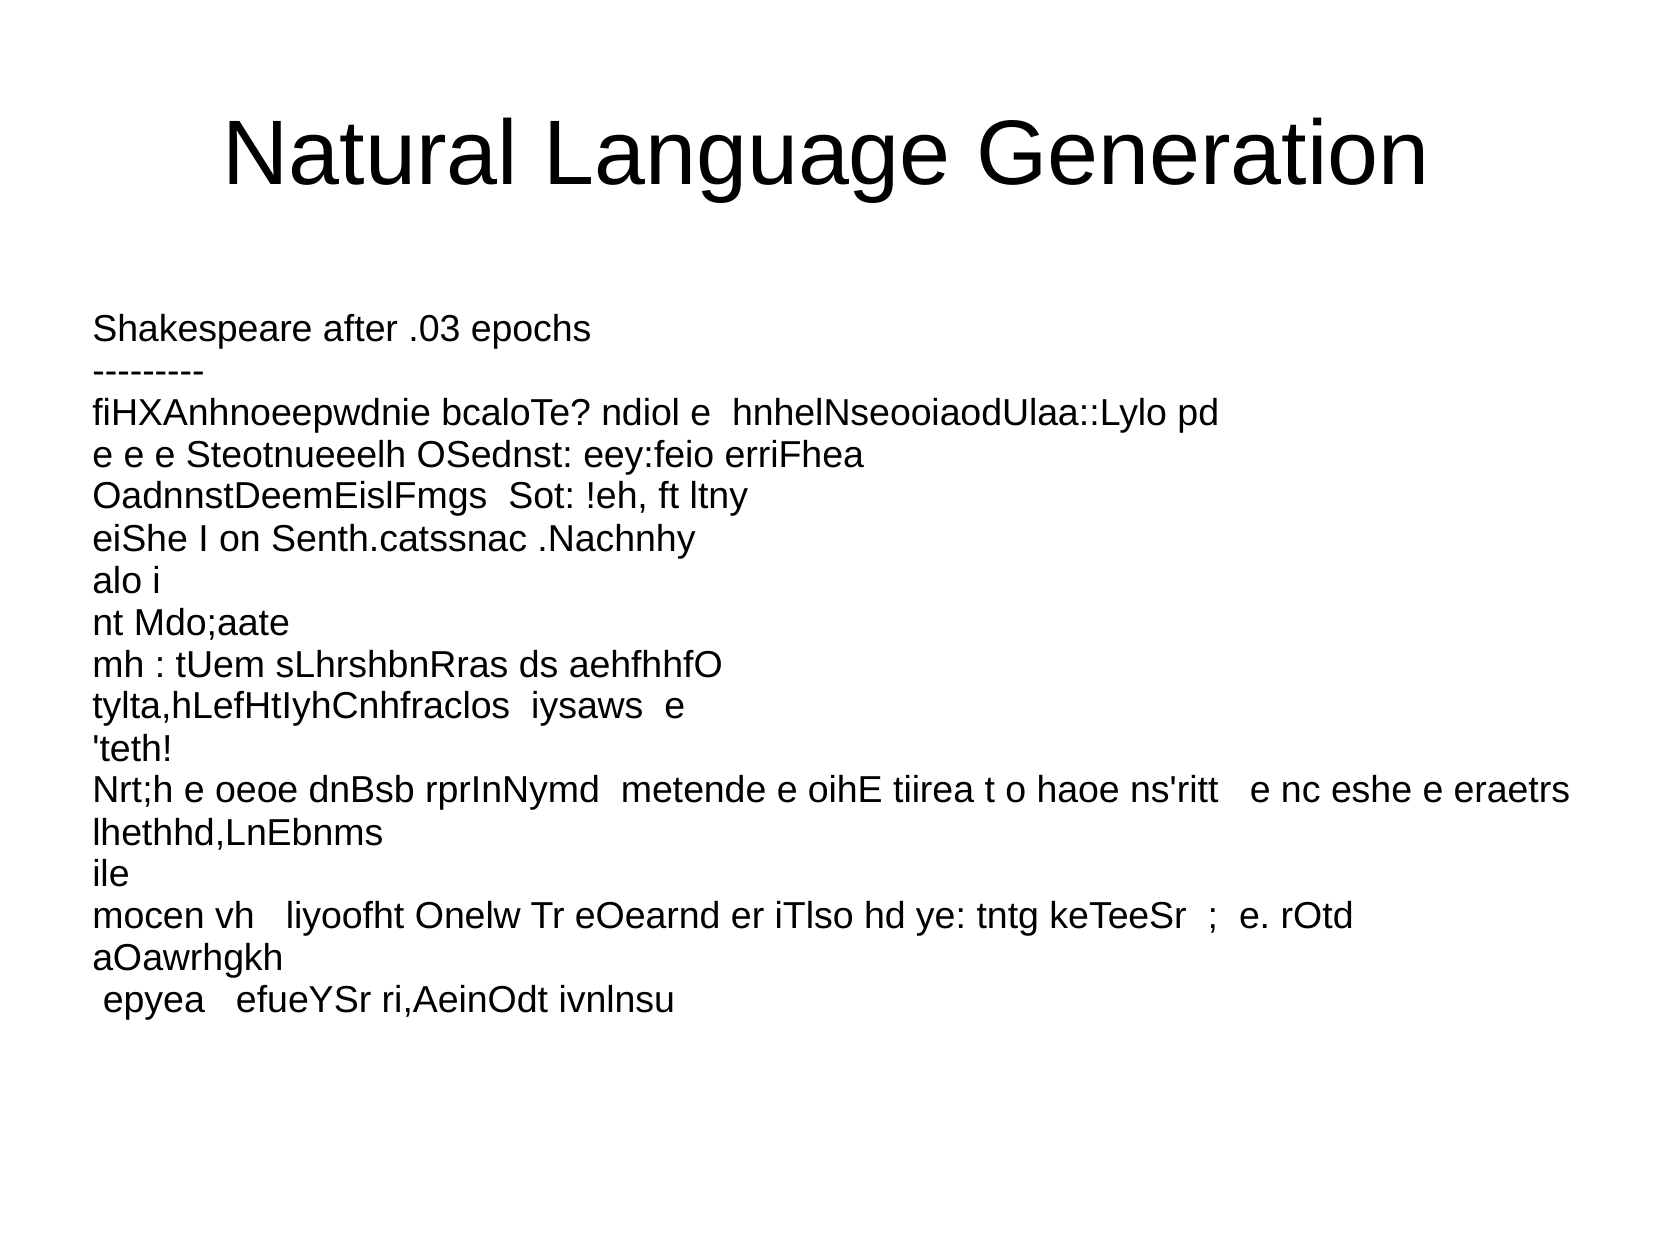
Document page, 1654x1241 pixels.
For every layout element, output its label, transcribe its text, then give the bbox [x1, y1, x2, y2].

title Natural Language Generation [82, 49, 1571, 257]
text_box Shakespeare after .03 epochs --------- fiHXAnhnoeepwdnie bcaloTe? ndiol e hnhelNseooiaodUlaa::Lylo pd e e e Steotnueeelh OSednst: eey:feio erriFhea OadnnstDeemEislFmgs Sot: !eh, ft ltny eiShe I on Senth.catssnac .Nachnhy alo i nt Mdo;aate mh : tUem sLhrshbnRras ds aehfhhfO tylta,hLefHtIyhCnhfraclos iysaws e 'teth! Nrt;h e oeoe dnBsb rprInNymd metende e oihE tiirea t o haoe ns'ritt e nc eshe e eraetrs lhethhd,LnEbnms ile mocen vh liyoofht Onelw Tr eOearnd er iTlso hd ye: tntg keTeeSr ; e. rOtd aOawrhgkh epyea efueYSr ri,AeinOdt ivnlnsu [77, 299, 1587, 1029]
